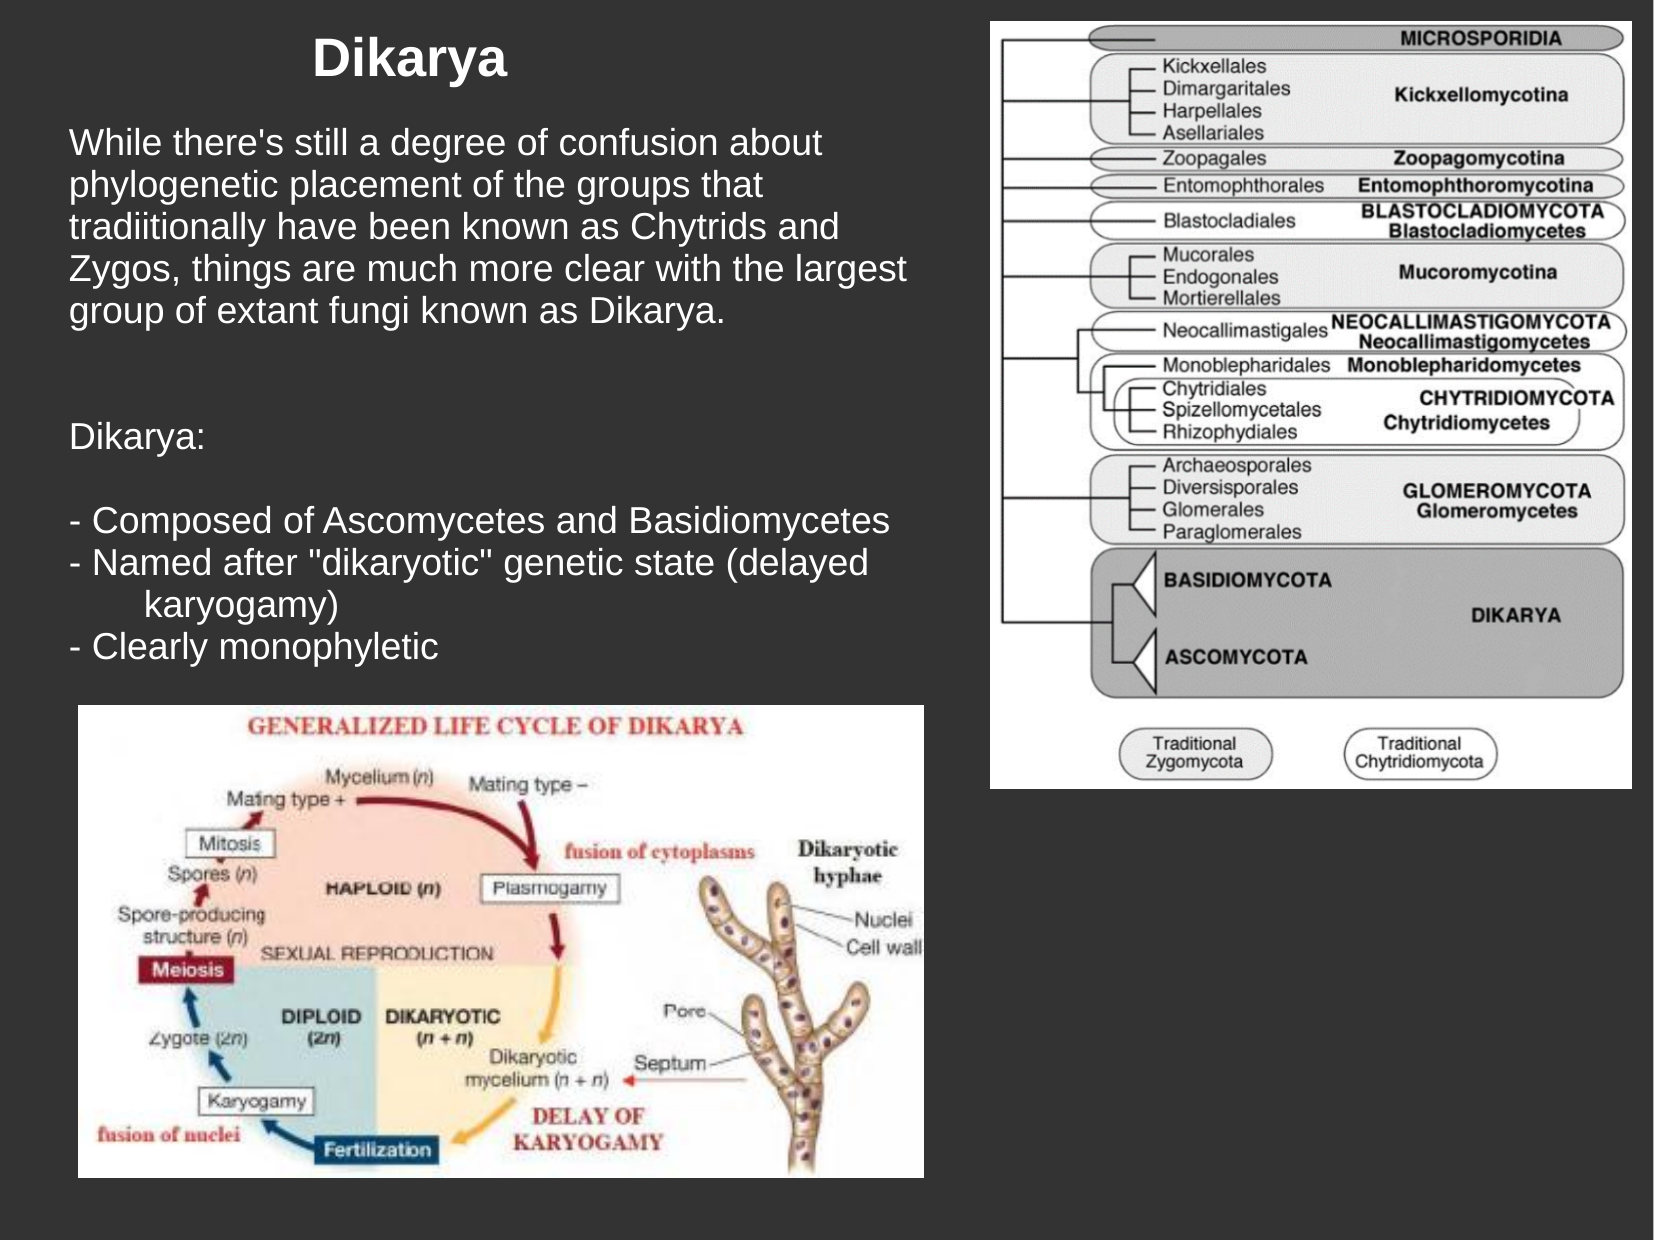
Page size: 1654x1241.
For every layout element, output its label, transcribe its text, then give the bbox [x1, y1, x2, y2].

text_box Dikarya [297, 19, 1527, 96]
picture [78, 705, 924, 1178]
picture [990, 21, 1632, 789]
text_box While there's still a degree of confusion about phylogenetic placement of the groups that tradiitionally have been known as Chytrids and Zygos, things are much more clear with the largest group of extant fungi known as Dikarya. Dikarya: - Composed of Ascomycetes and Basidiomycetes - Named after "dikaryotic" genetic state (delayed karyogamy) - Clearly monophyletic [54, 114, 968, 717]
